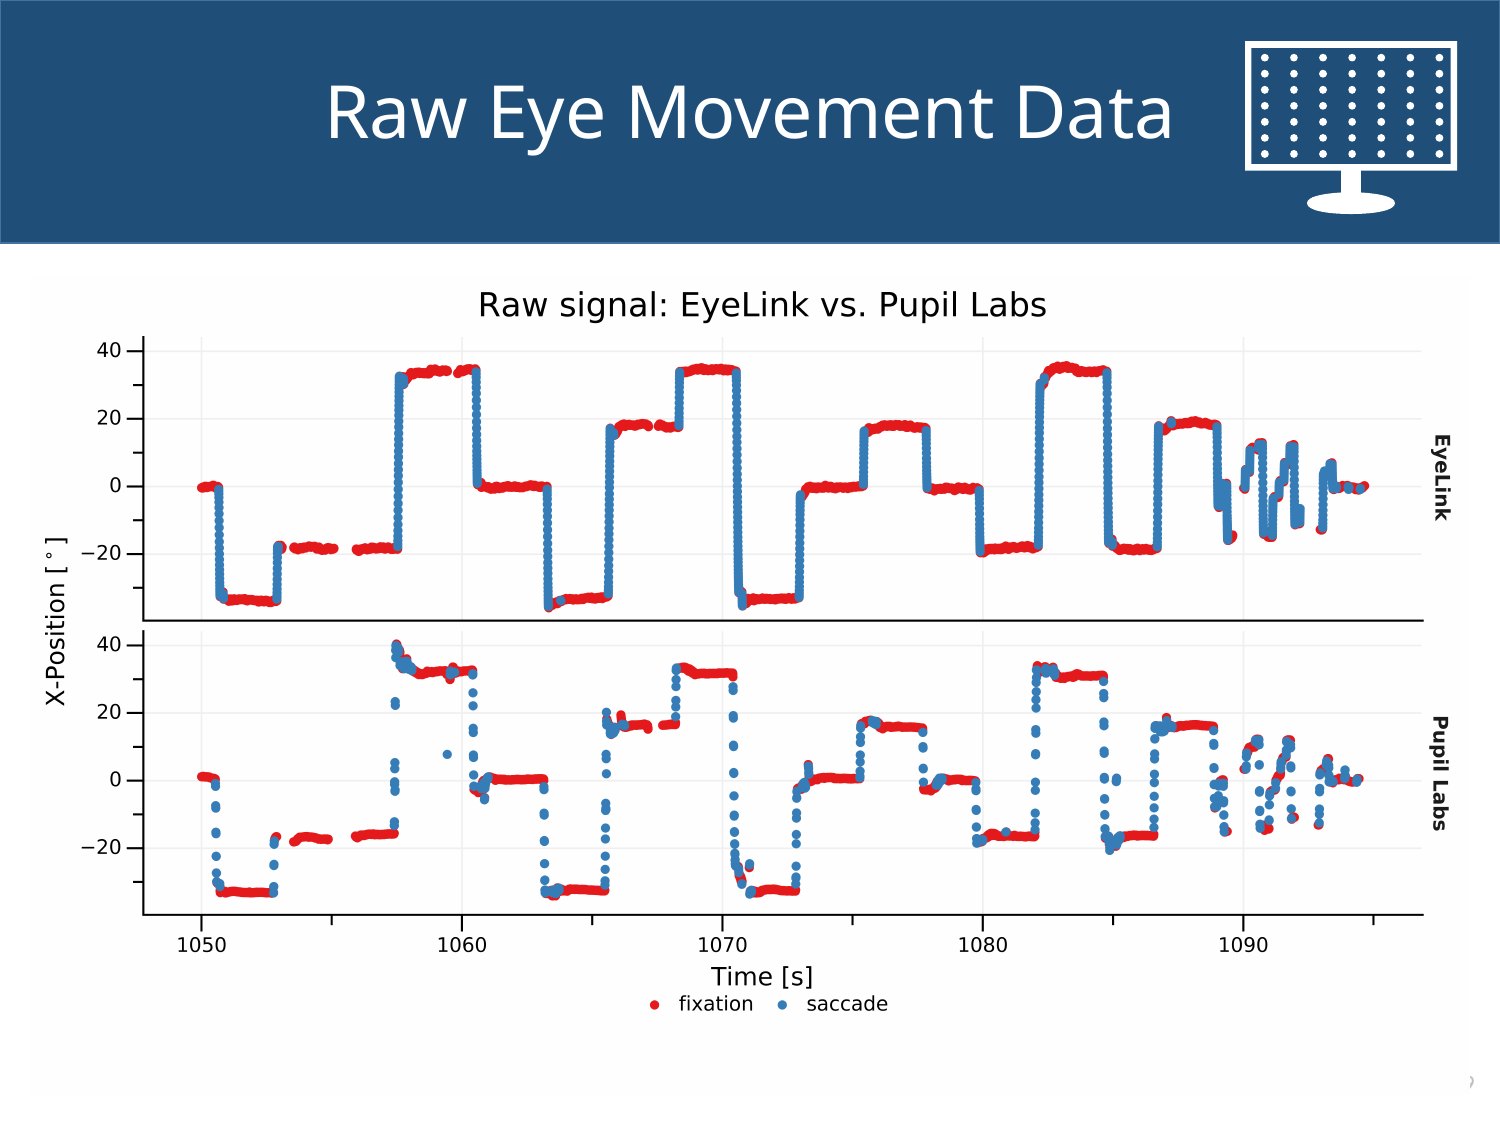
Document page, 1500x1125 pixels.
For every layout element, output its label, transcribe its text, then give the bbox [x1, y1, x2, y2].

picture [30, 276, 1470, 1096]
picture [1245, 29, 1458, 215]
title Raw Eye Movement Data [103, 62, 1245, 168]
